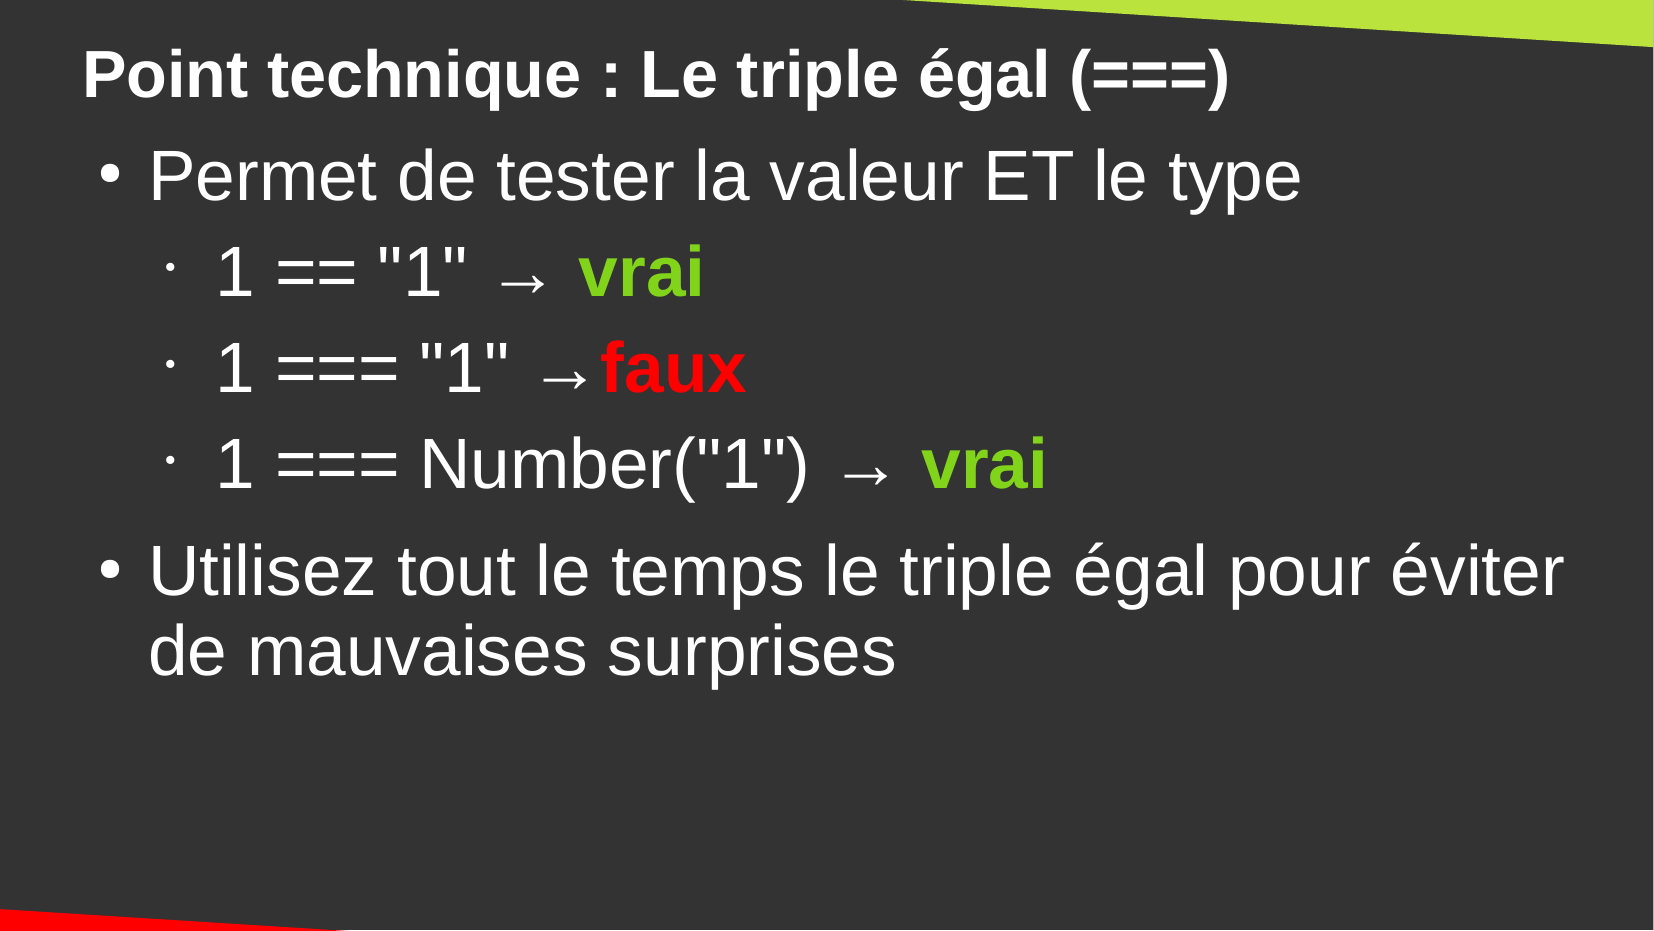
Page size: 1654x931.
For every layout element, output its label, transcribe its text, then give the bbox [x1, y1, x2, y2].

text_box [0, 909, 349, 931]
list Permet de tester la valeur ET le type 1 == "1" → vrai 1 === "1" →faux 1 === Number("1") → vrai Utilisez tout le temps le triple égal pour éviter de mauvaises surprises [80, 135, 1620, 697]
text_box [903, 0, 1654, 48]
title Point technique : Le triple égal (===) [82, 37, 1571, 114]
